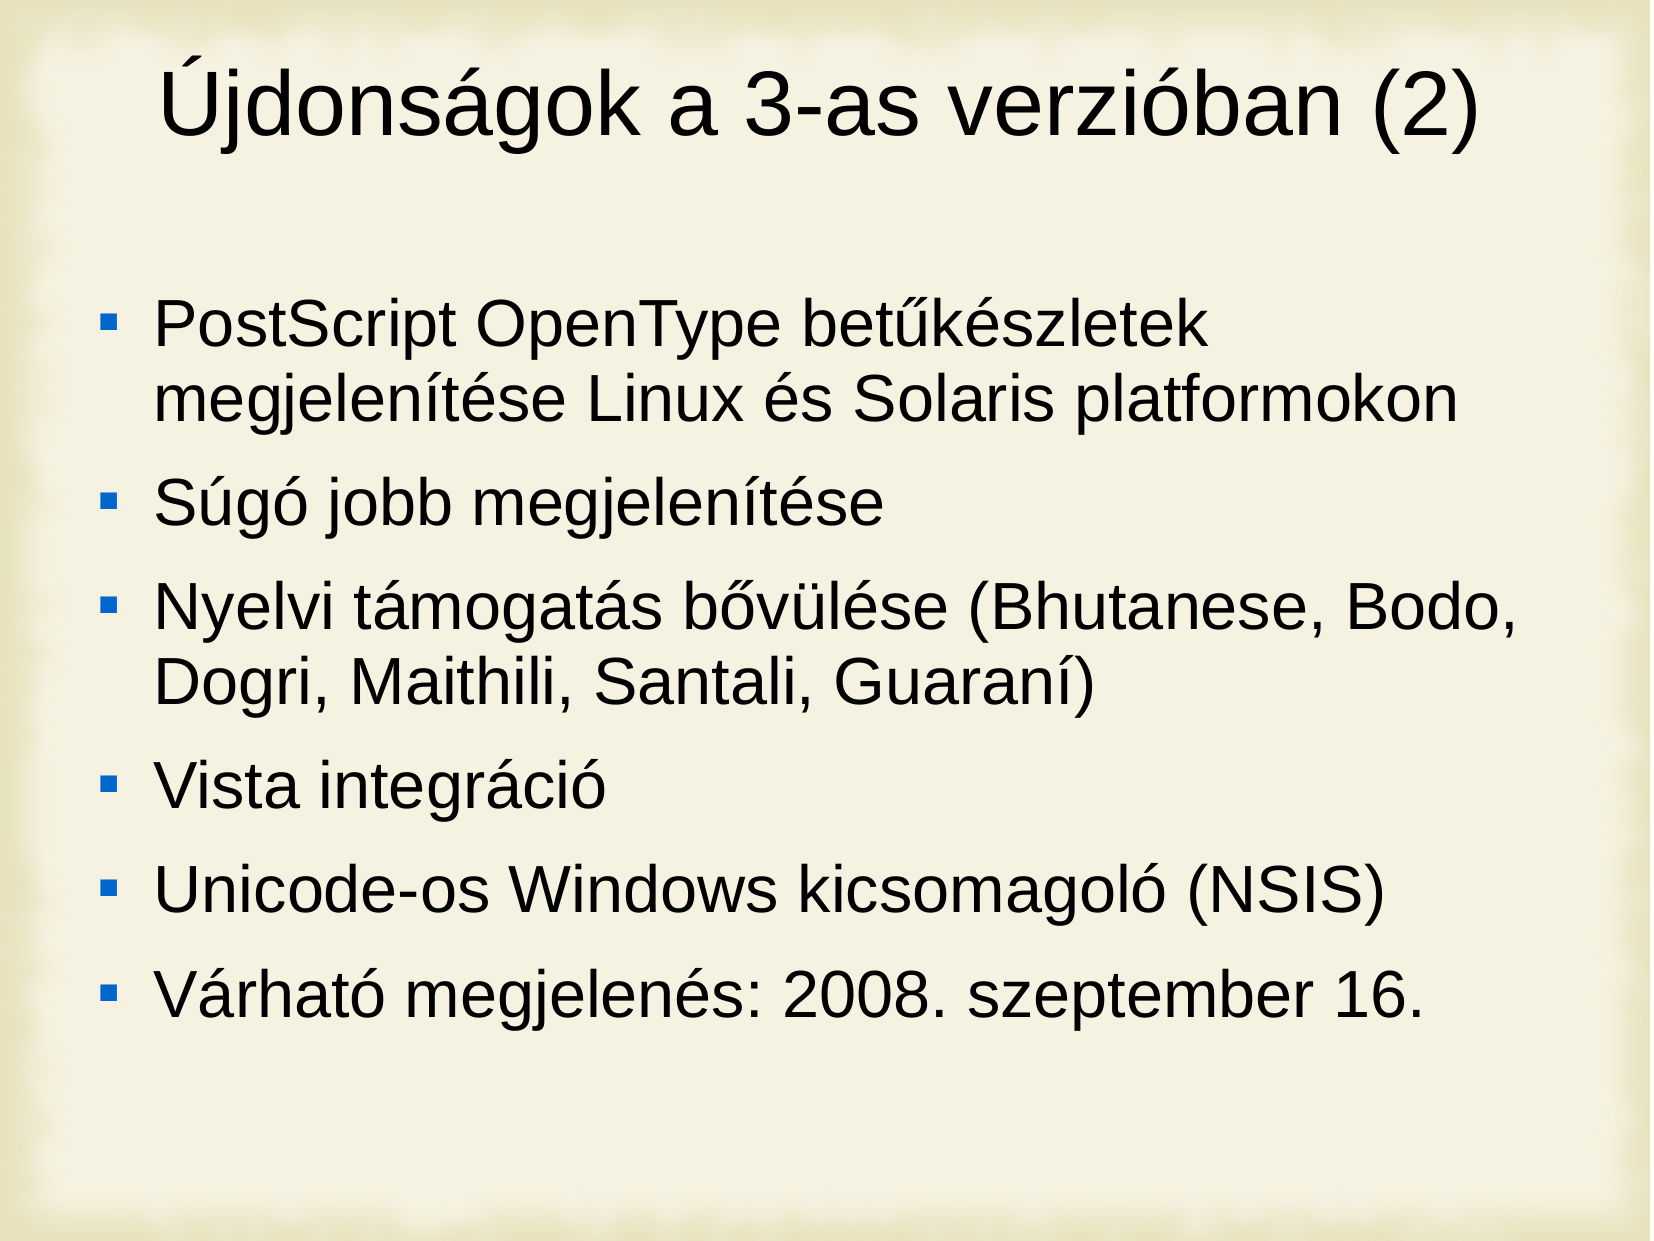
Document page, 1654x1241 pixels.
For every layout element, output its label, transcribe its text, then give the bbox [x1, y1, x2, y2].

picture [0, 0, 1651, 1241]
list PostScript OpenType betűkészletek megjelenítése Linux és Solaris platformokon Súgó jobb megjelenítése Nyelvi támogatás bővülése (Bhutanese, Bodo, Dogri, Maithili, Santali, Guaraní) Vista integráció Unicode-os Windows kicsomagoló (NSIS) Várható megjelenés: 2008. szeptember 16. [82, 285, 1571, 1105]
title Újdonságok a 3-as verzióban (2) [76, 0, 1565, 208]
